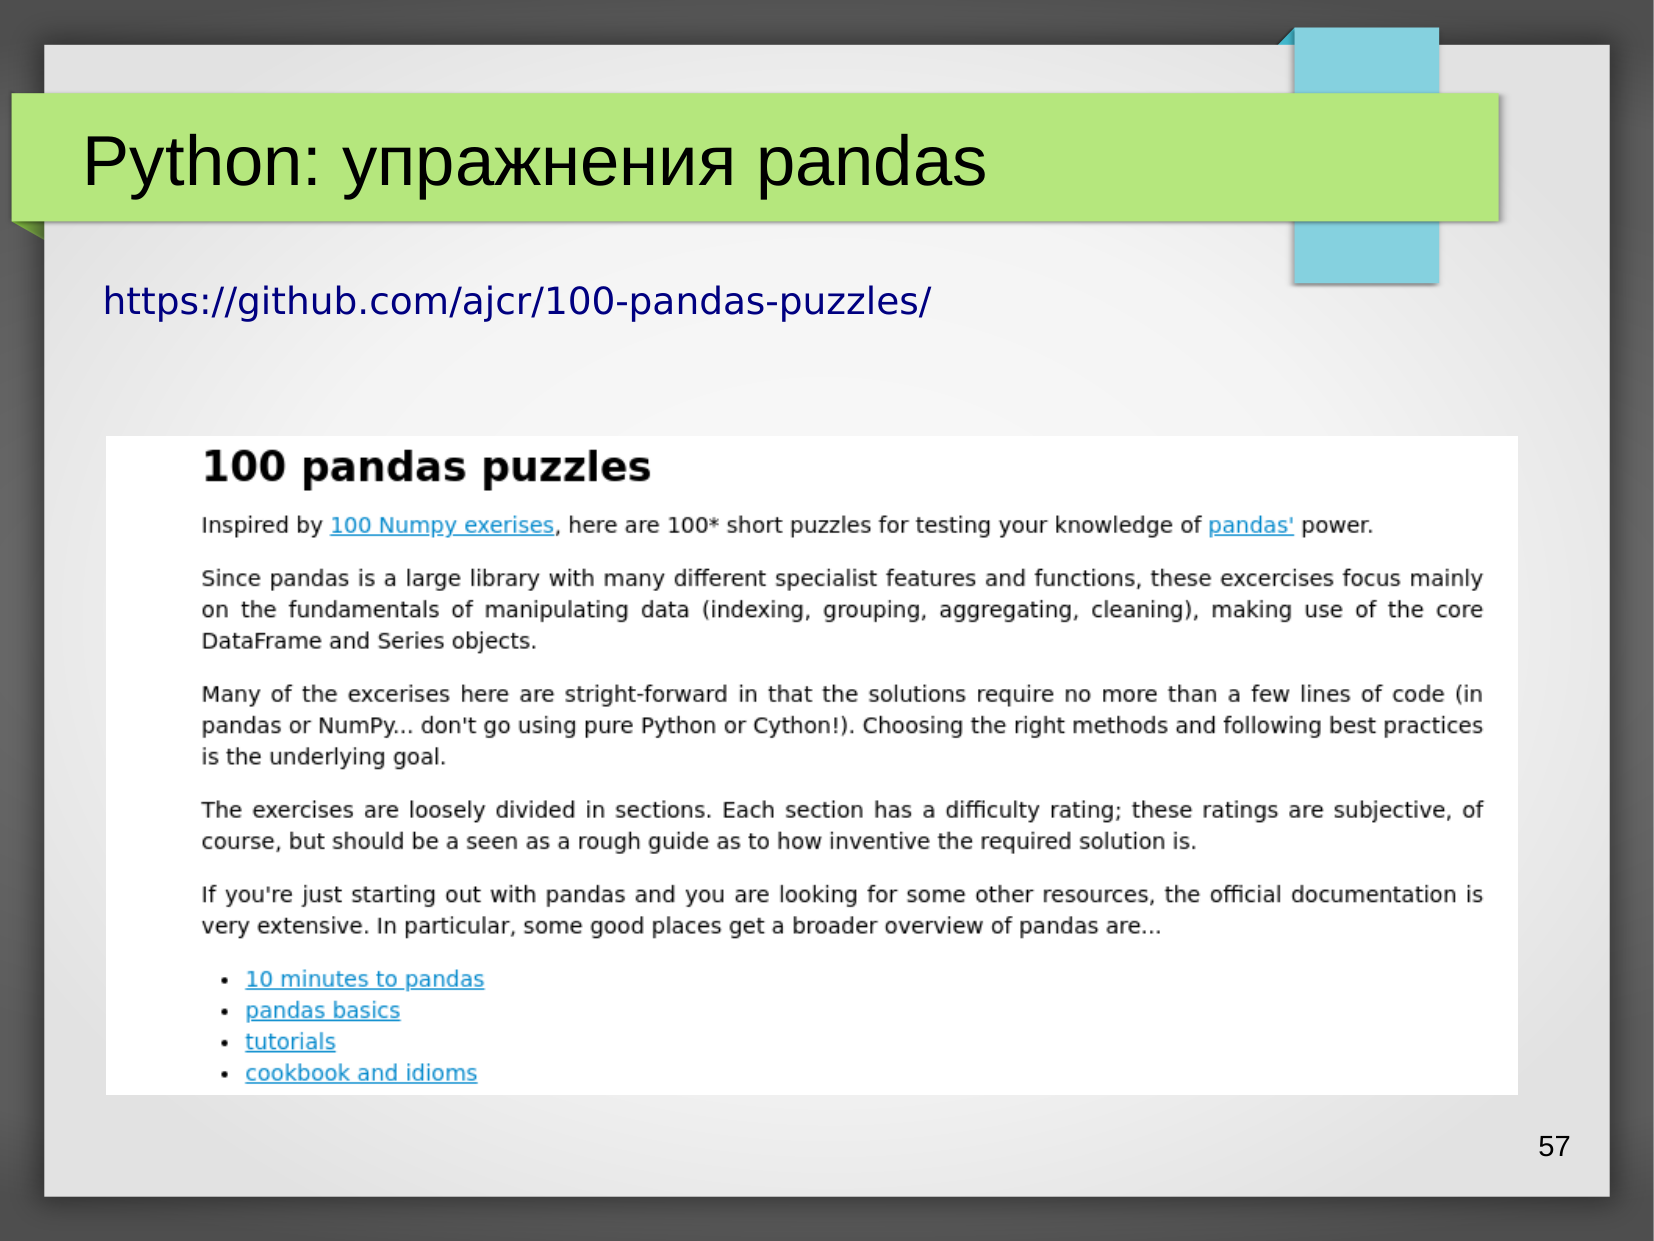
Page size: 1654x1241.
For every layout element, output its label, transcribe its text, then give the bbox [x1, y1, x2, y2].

picture [0, 0, 1654, 1241]
text_box https://github.com/ajcr/100-pandas-puzzles/ [87, 272, 1028, 379]
title Python: упражнения pandas [82, 96, 1571, 225]
